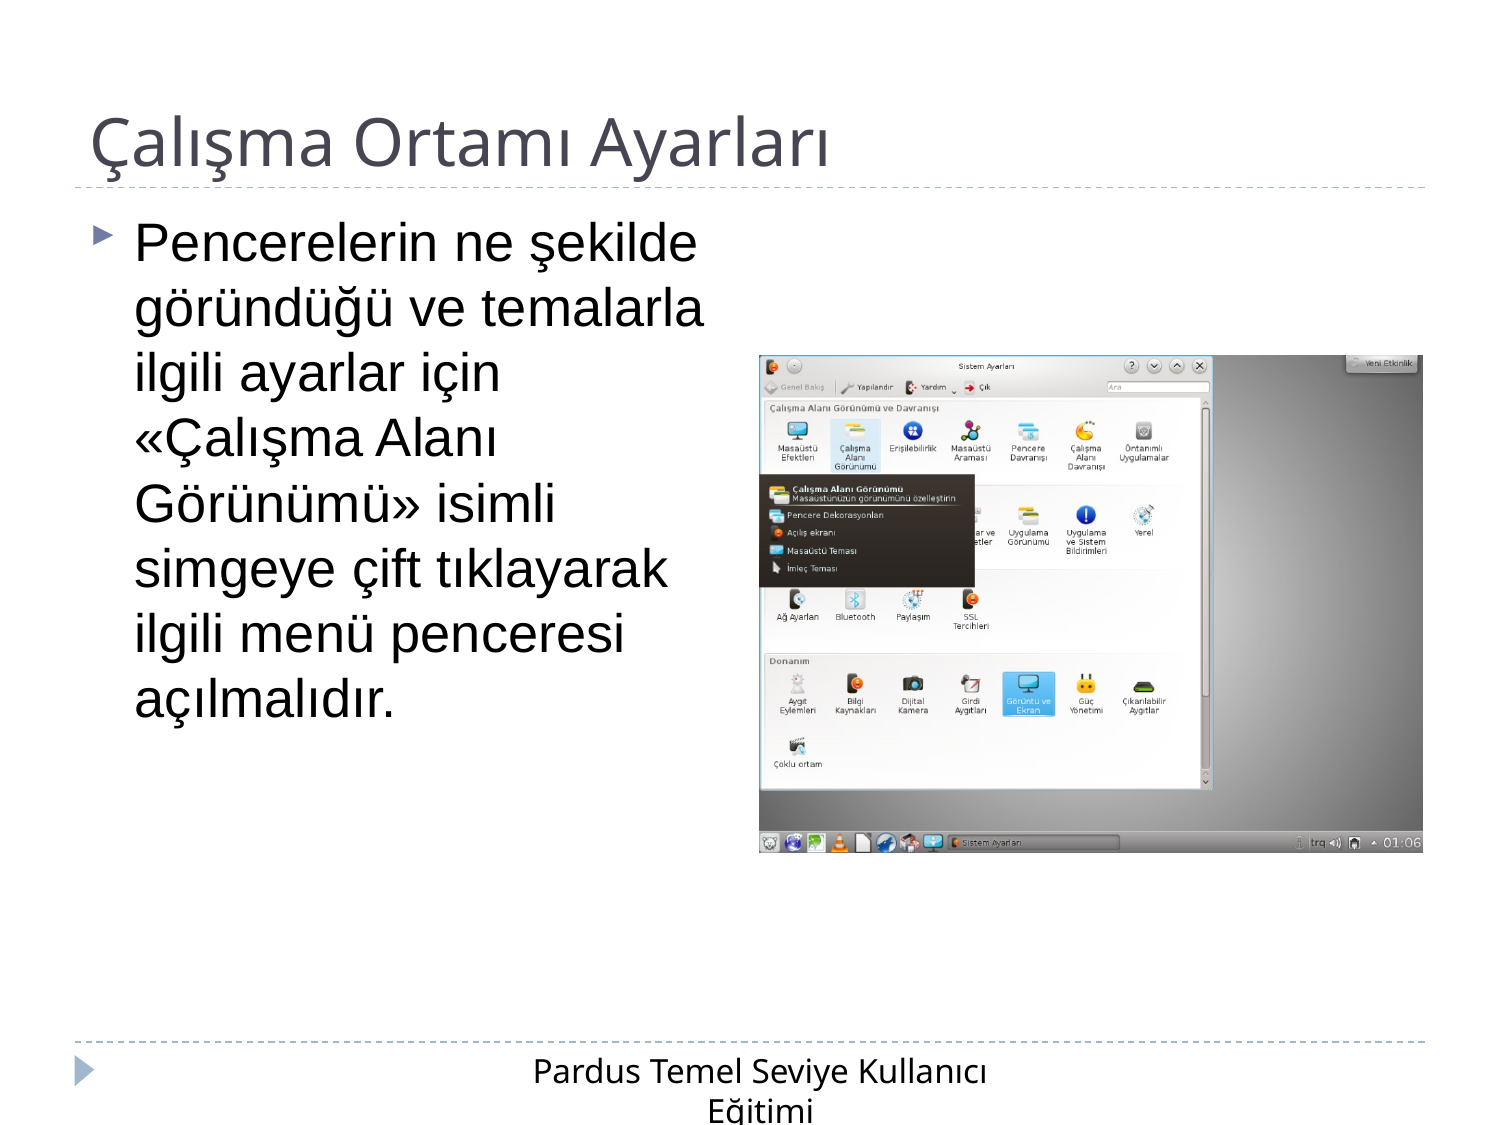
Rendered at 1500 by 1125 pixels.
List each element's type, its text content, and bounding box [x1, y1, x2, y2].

title Çalışma Ortamı Ayarları [75, 37, 1425, 188]
list Pencerelerin ne şekilde göründüğü ve temalarla ilgili ayarlar için «Çalışma Alanı Görünümü» isimli simgeye çift tıklayarak ilgili menü penceresi açılmalıdır. [75, 200, 738, 1010]
picture [759, 355, 1423, 853]
